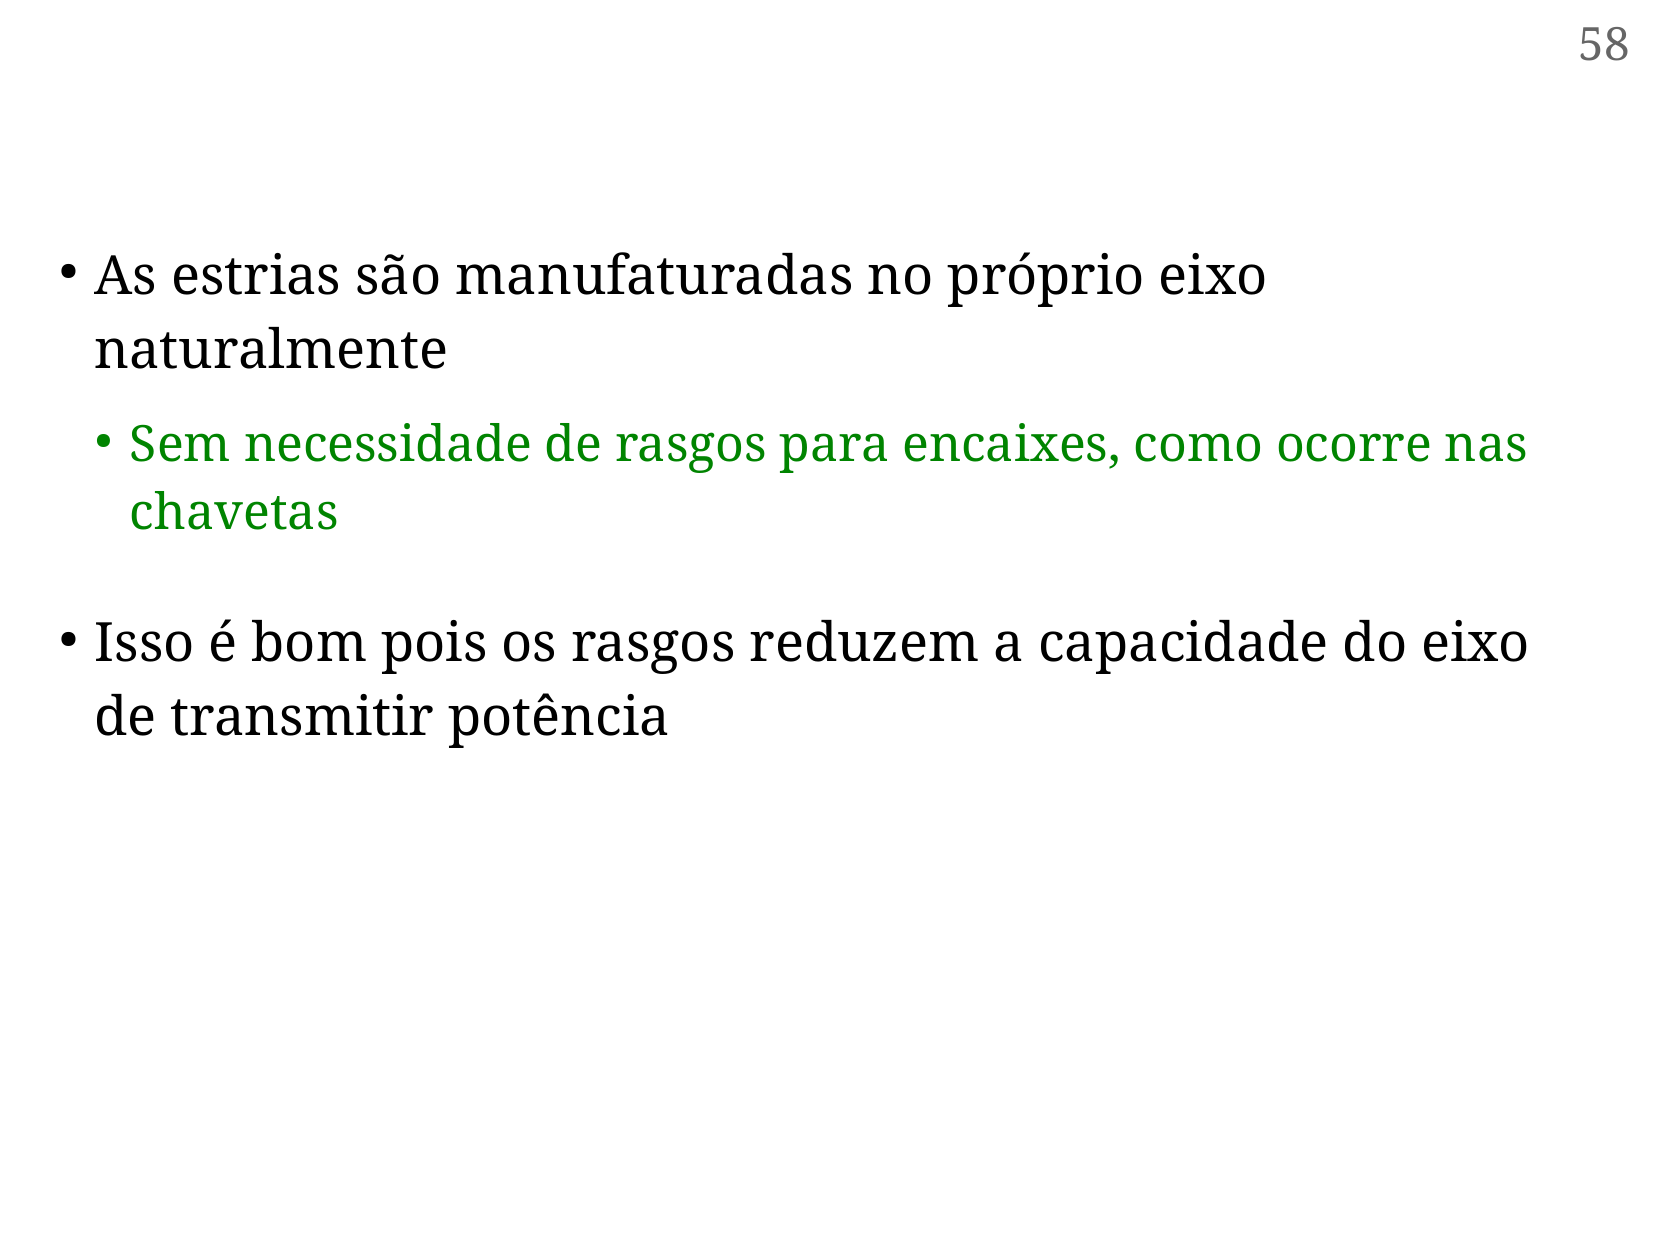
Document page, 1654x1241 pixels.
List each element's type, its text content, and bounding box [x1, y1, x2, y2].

list As estrias são manufaturadas no próprio eixo naturalmente Sem necessidade de rasgos para encaixes, como ocorre nas chavetas Isso é bom pois os rasgos reduzem a capacidade do eixo de transmitir potência [59, 236, 1595, 1211]
